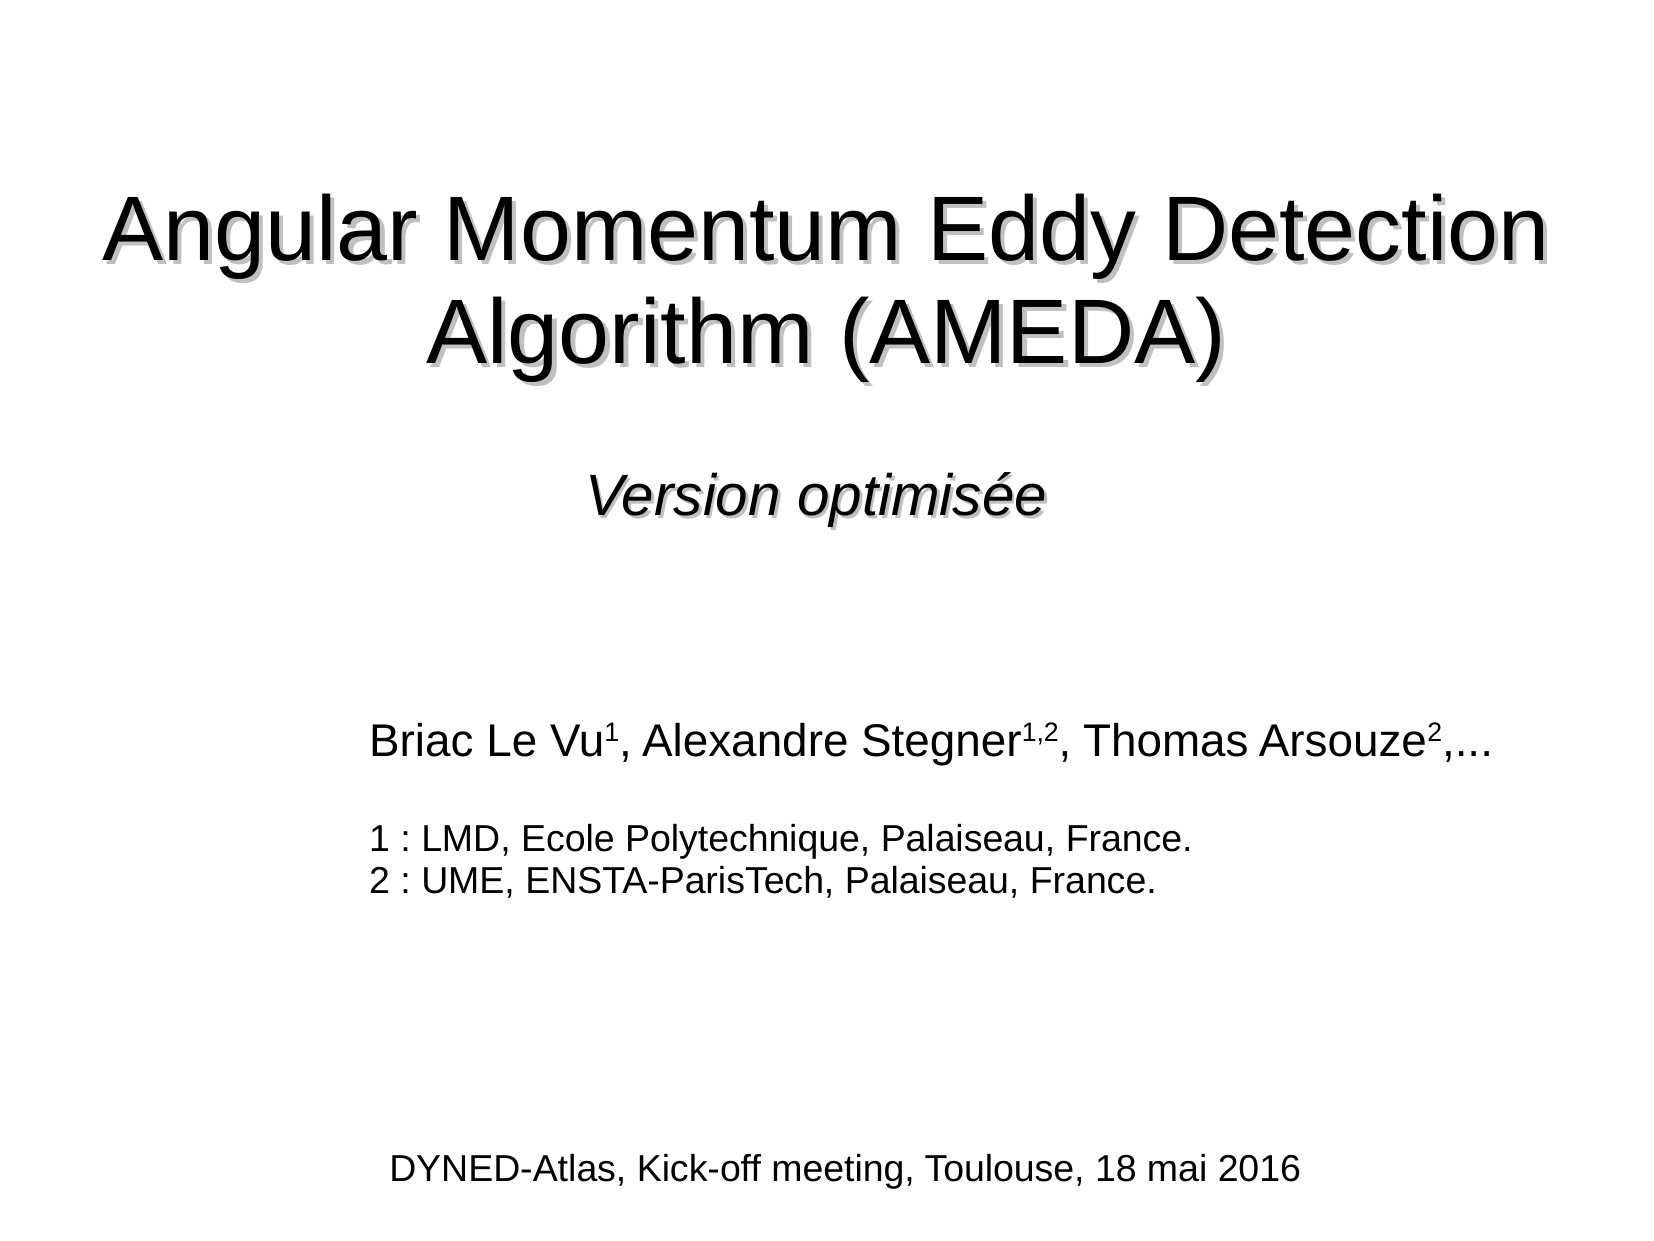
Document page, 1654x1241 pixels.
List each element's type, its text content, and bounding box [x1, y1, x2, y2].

title Angular Momentum Eddy Detection Algorithm (AMEDA) Version optimisée [82, 177, 1571, 532]
text_box Briac Le Vu1, Alexandre Stegner1,2, Thomas Arsouze2,... 1 : LMD, Ecole Polytechnique, Palaiseau, France. 2 : UME, ENSTA-ParisTech, Palaiseau, France. [354, 707, 1508, 909]
text_box DYNED-Atlas, Kick-off meeting, Toulouse, 18 mai 2016 [374, 1140, 1317, 1197]
